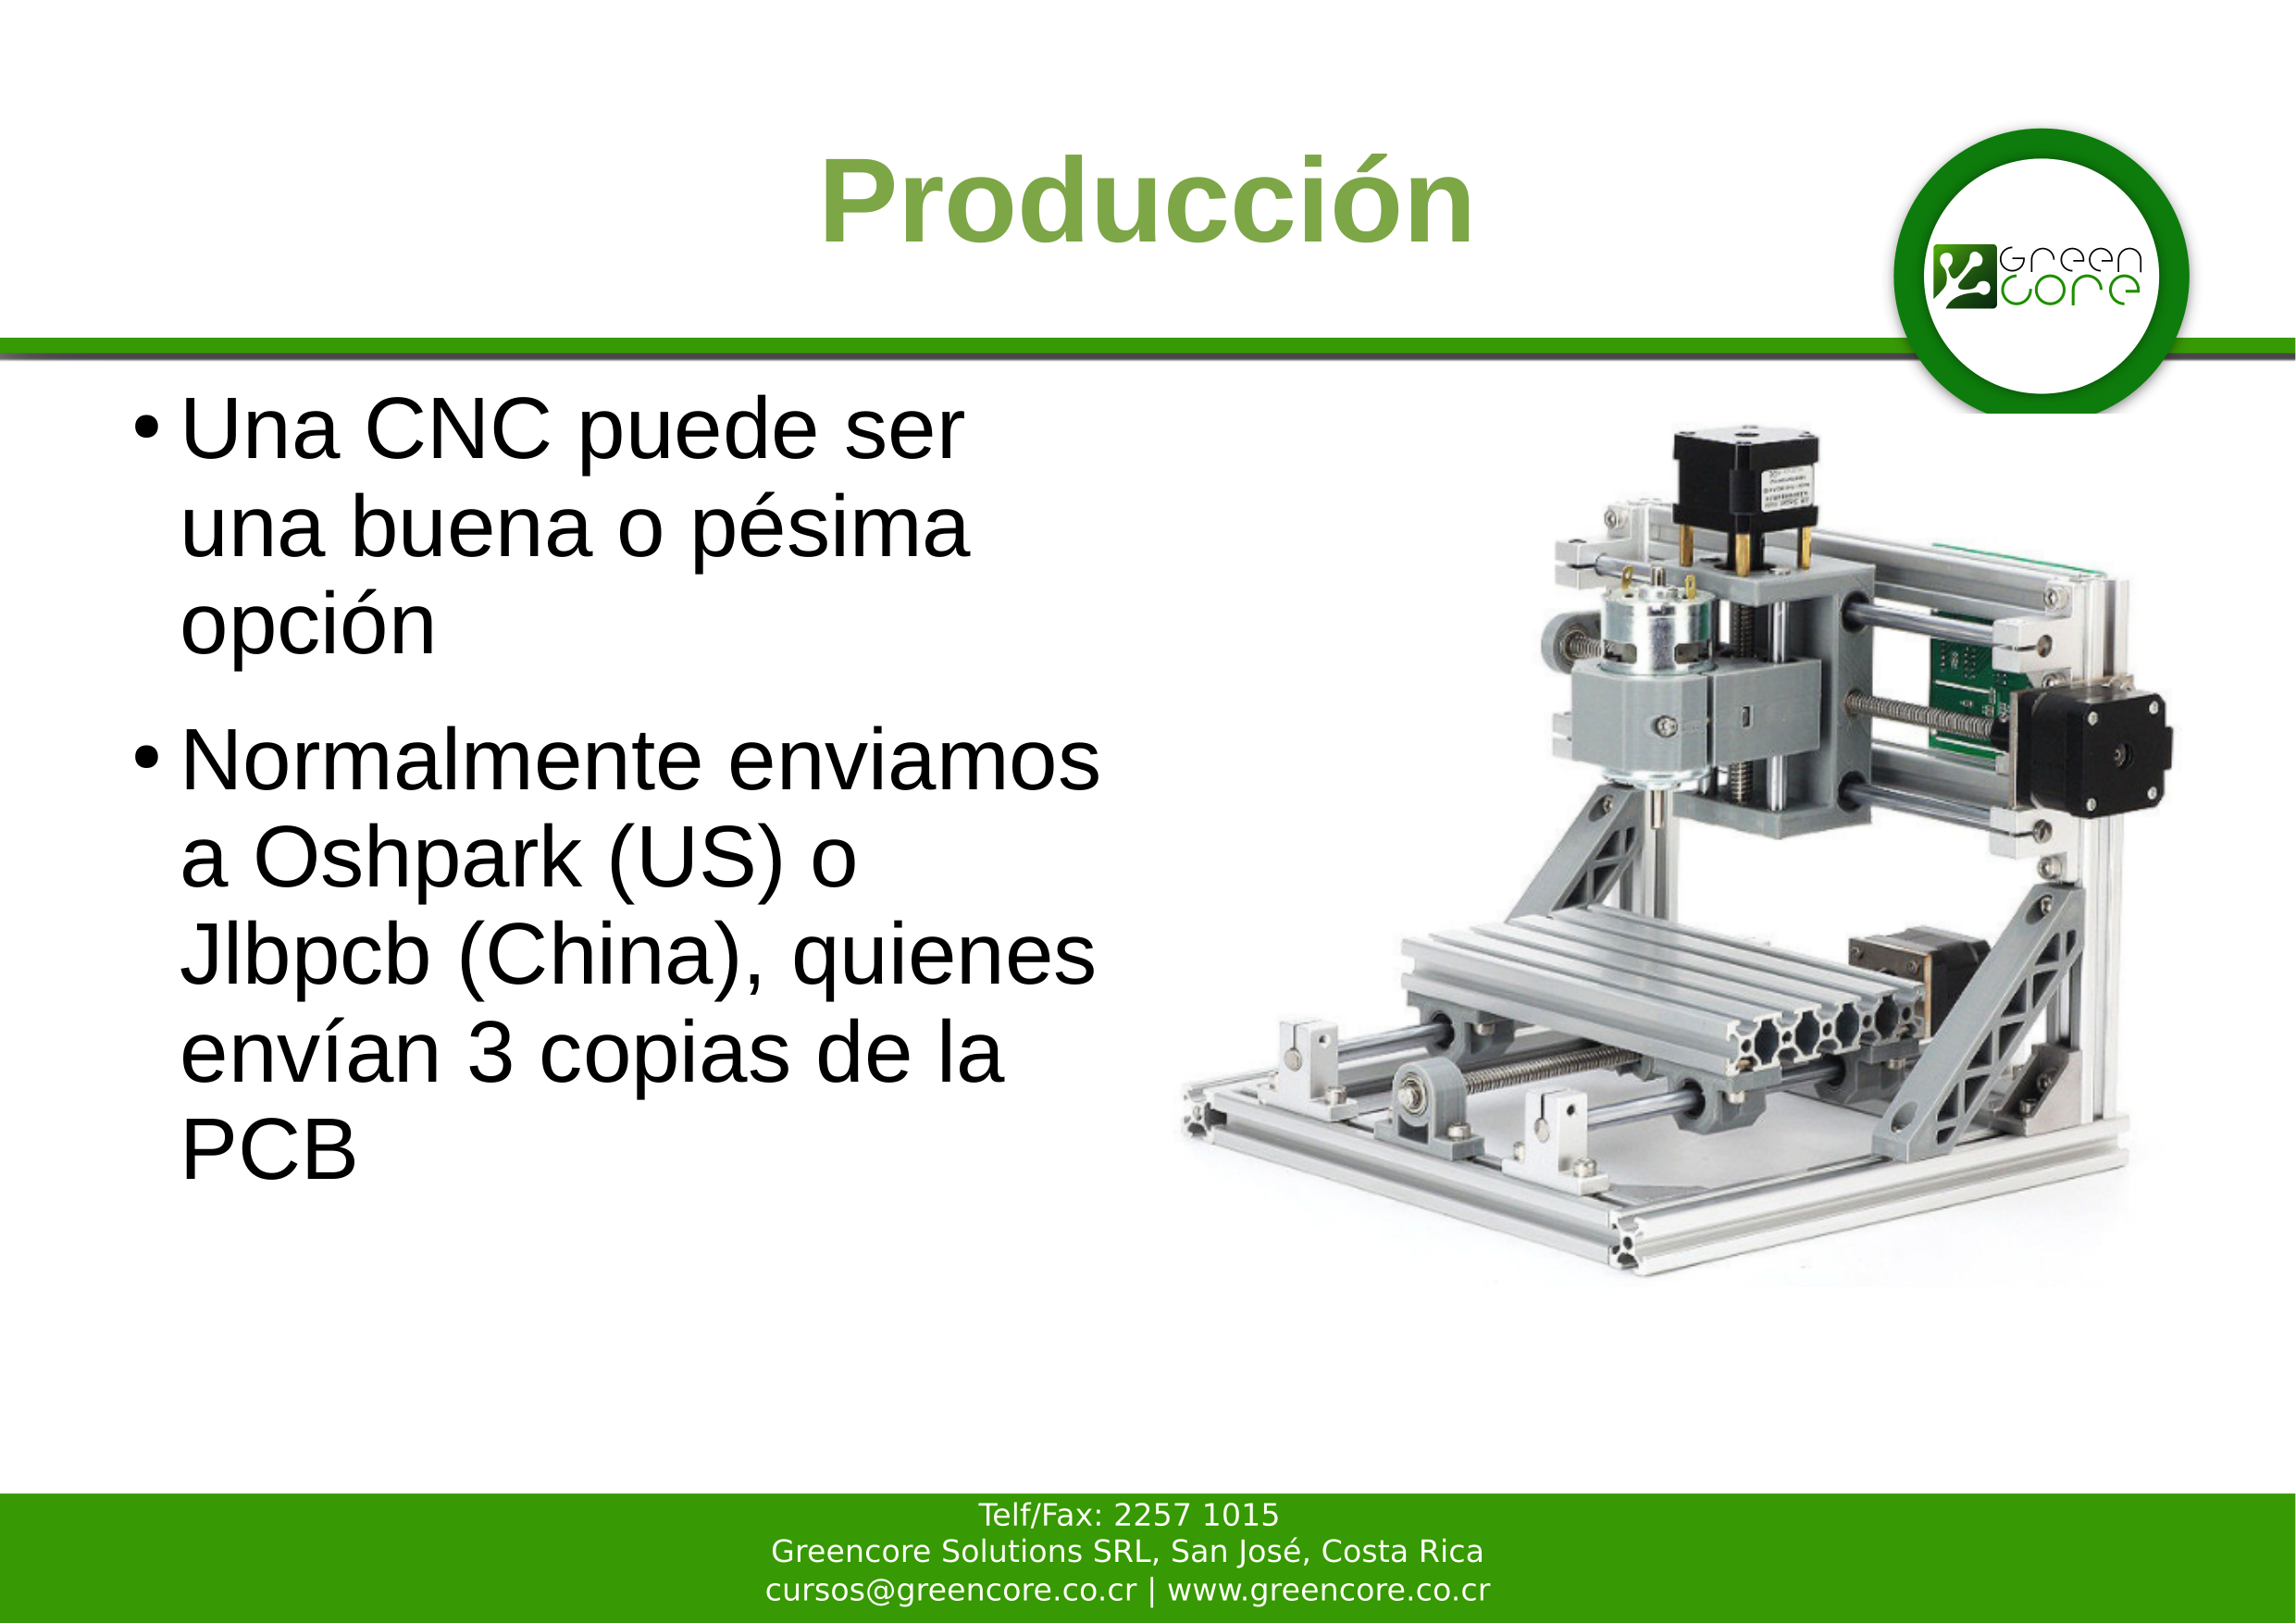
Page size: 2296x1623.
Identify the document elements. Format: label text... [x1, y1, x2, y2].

picture [0, 0, 2296, 1623]
title Producción [115, 64, 2181, 336]
list Una CNC puede ser una buena o pésima opción Normalmente enviamos a Oshpark (US) o Jlbpcb (China), quienes envían 3 copias de la PCB [115, 379, 1123, 1321]
